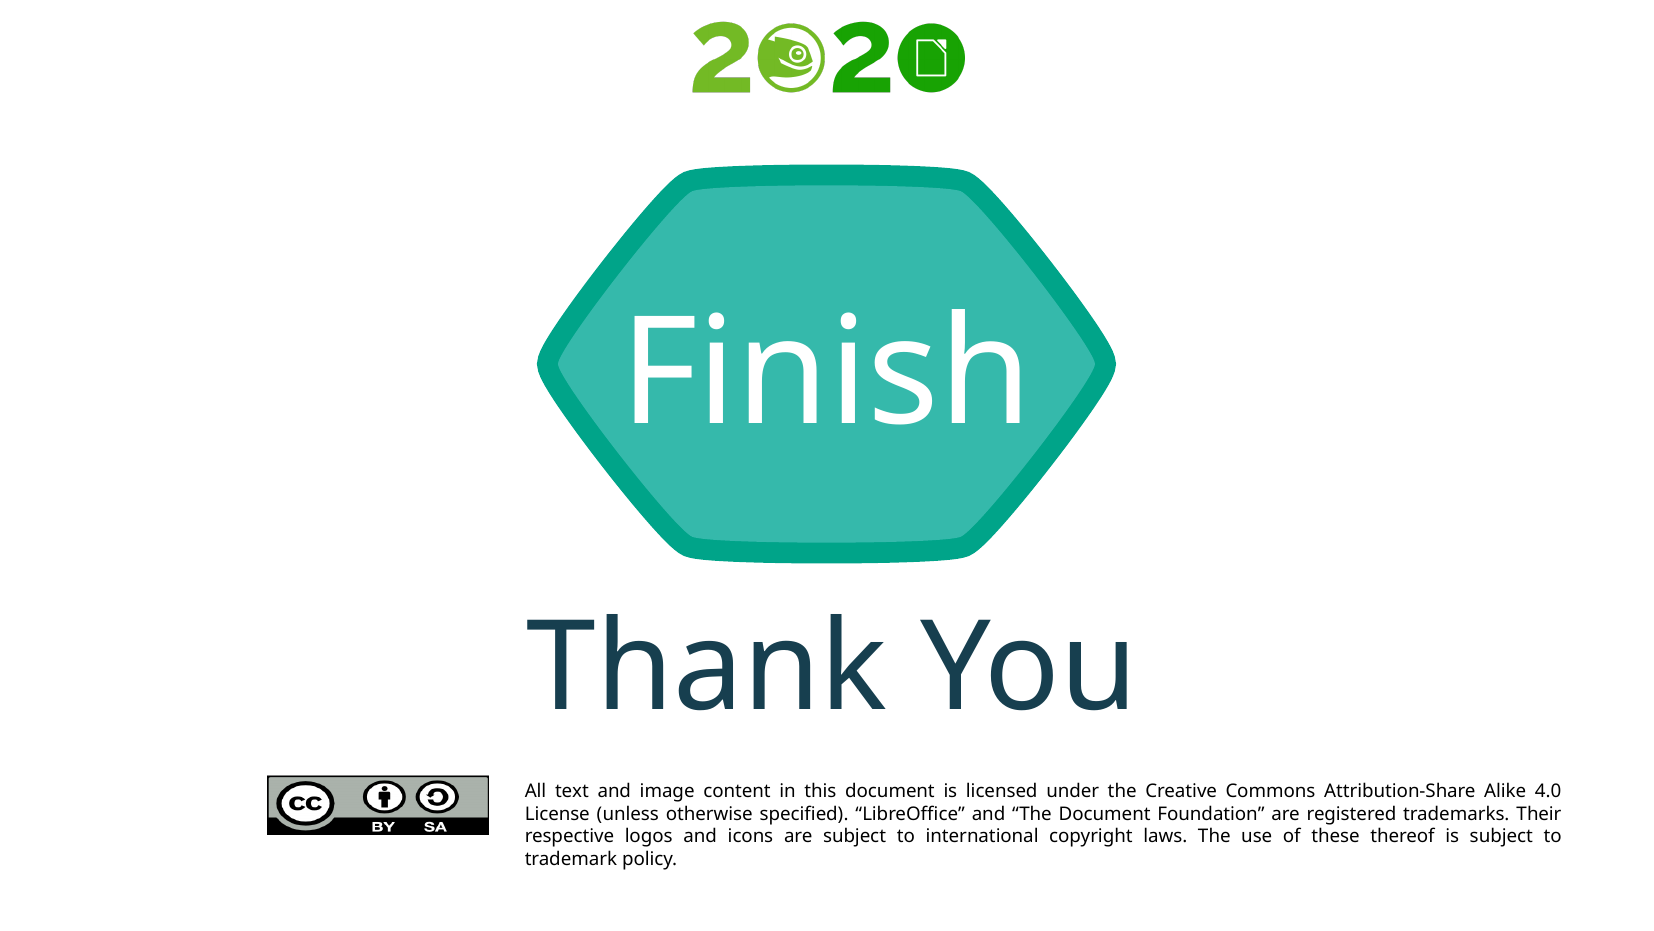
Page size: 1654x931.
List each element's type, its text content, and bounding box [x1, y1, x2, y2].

text_box Finish [558, 185, 1095, 543]
picture [675, 14, 975, 105]
picture [267, 775, 489, 835]
text_box Thank You [419, 580, 1245, 738]
